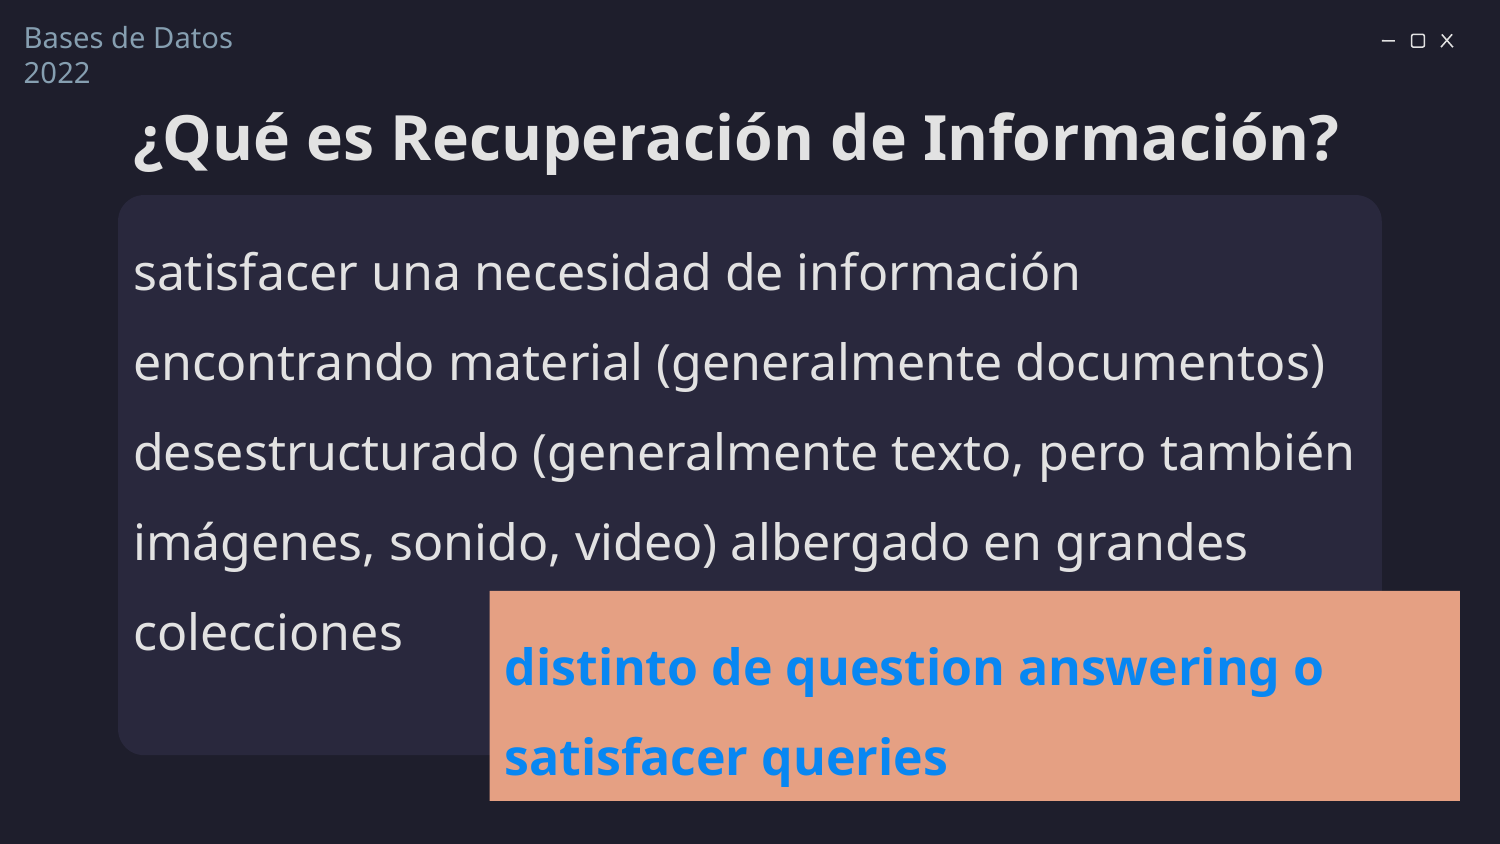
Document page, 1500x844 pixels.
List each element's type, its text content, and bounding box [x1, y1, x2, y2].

text_box distinto de question answering o satisfacer queries [489, 590, 1460, 801]
title ¿Qué es Recuperación de Información? [118, 88, 1382, 183]
list satisfacer una necesidad de información encontrando material (generalmente documentos) desestructurado (generalmente texto, pero también imágenes, sonido, video) albergado en grandes colecciones [118, 195, 1382, 750]
